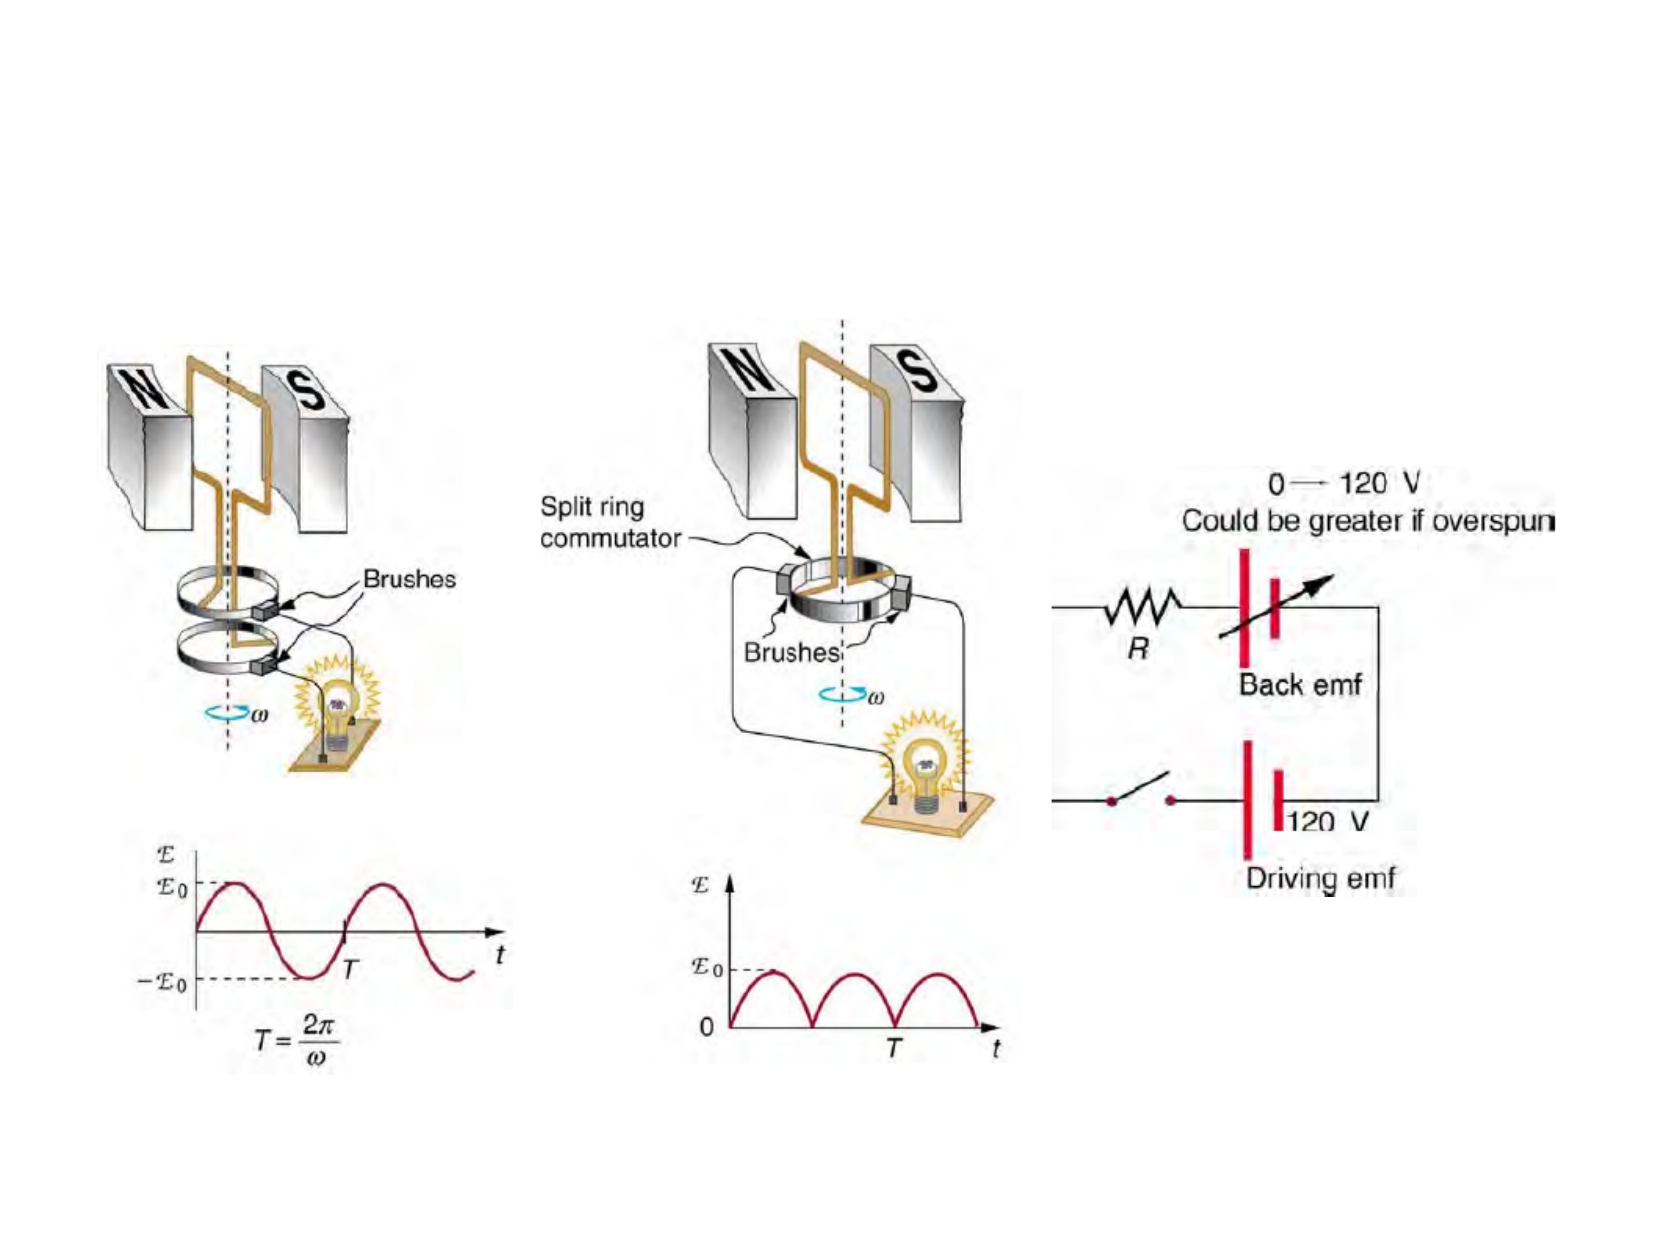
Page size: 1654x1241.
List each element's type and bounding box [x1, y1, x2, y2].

picture [529, 318, 1022, 1065]
picture [91, 337, 467, 780]
picture [119, 829, 526, 1075]
picture [1030, 460, 1560, 897]
